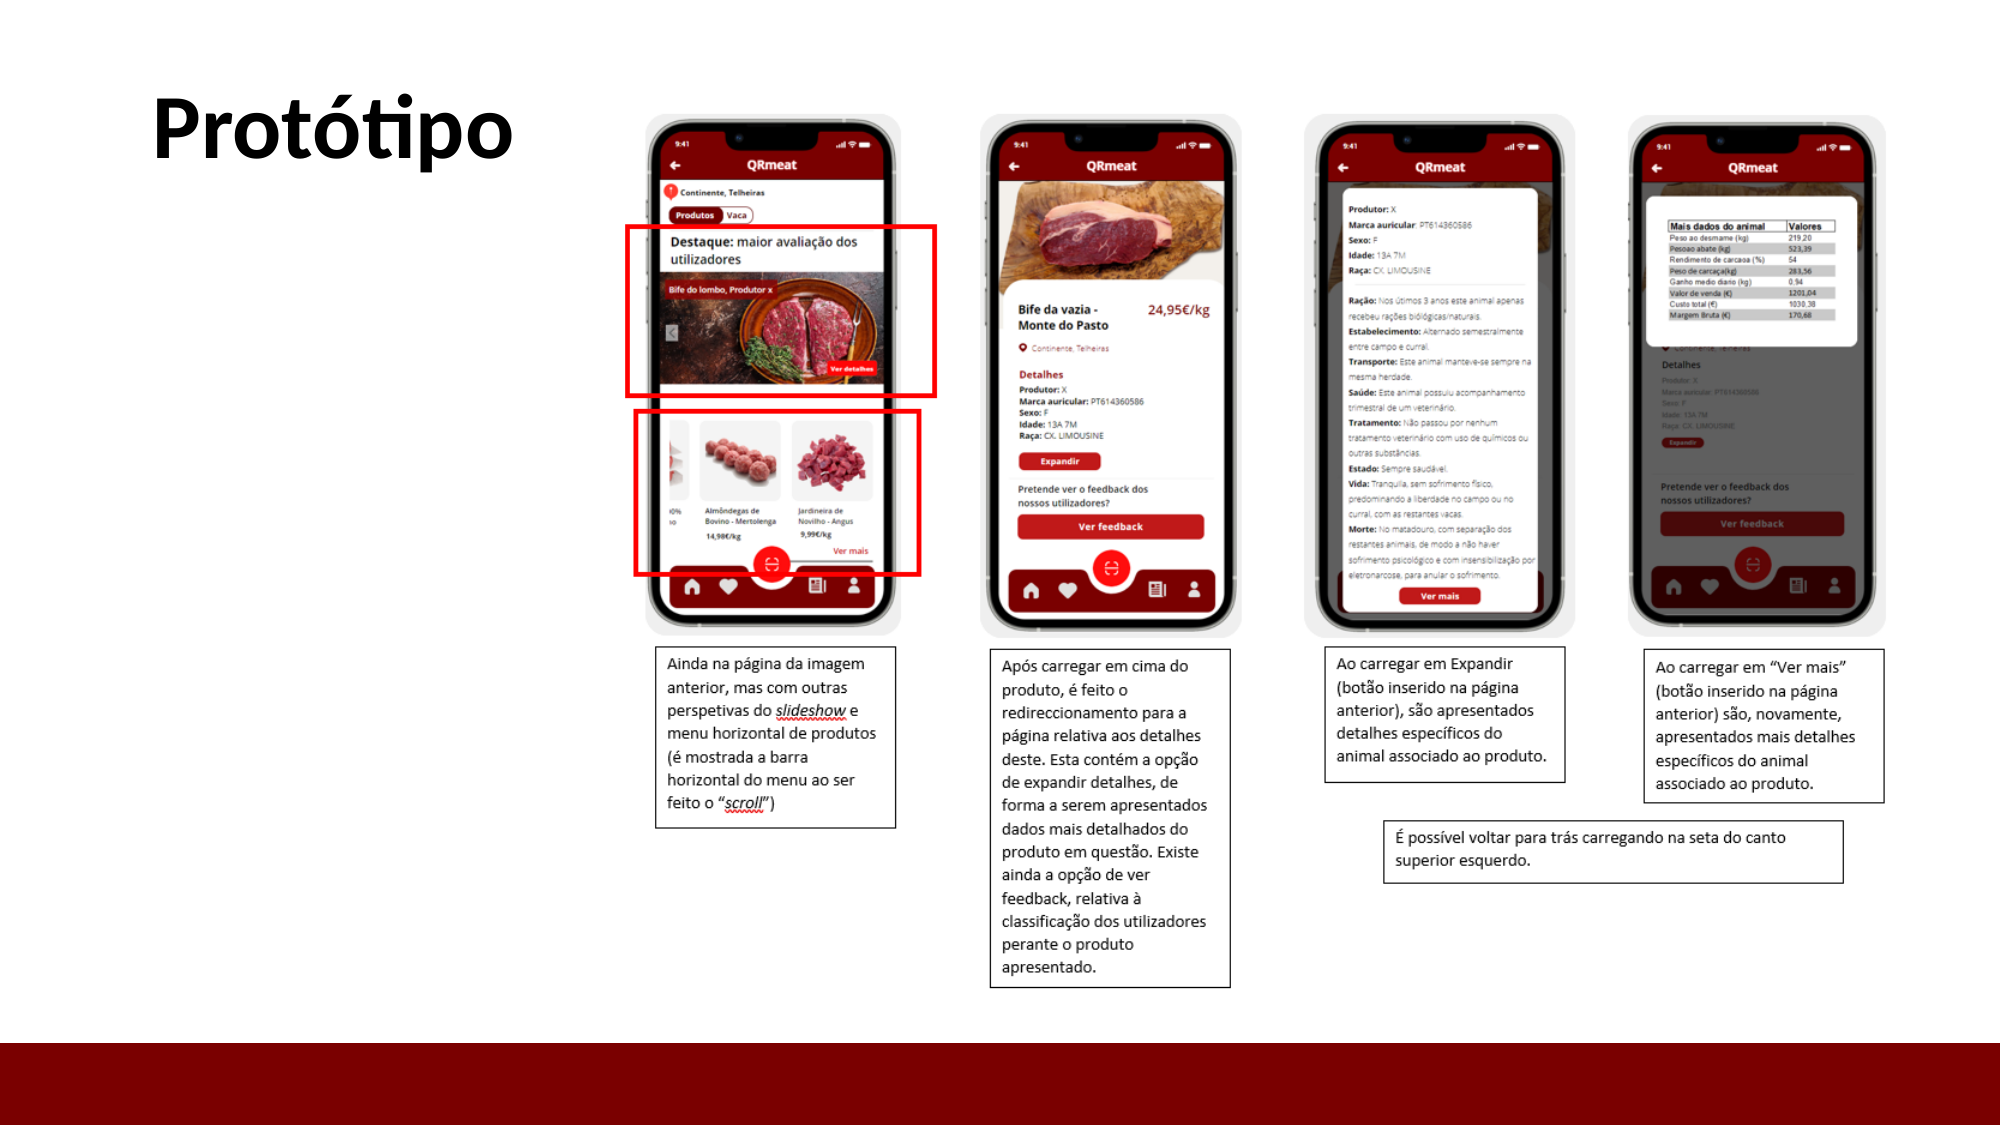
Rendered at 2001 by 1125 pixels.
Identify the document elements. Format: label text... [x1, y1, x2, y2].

title Protótipo [137, 20, 1863, 238]
text_box [0, 1043, 2000, 1125]
picture [618, 96, 1898, 999]
